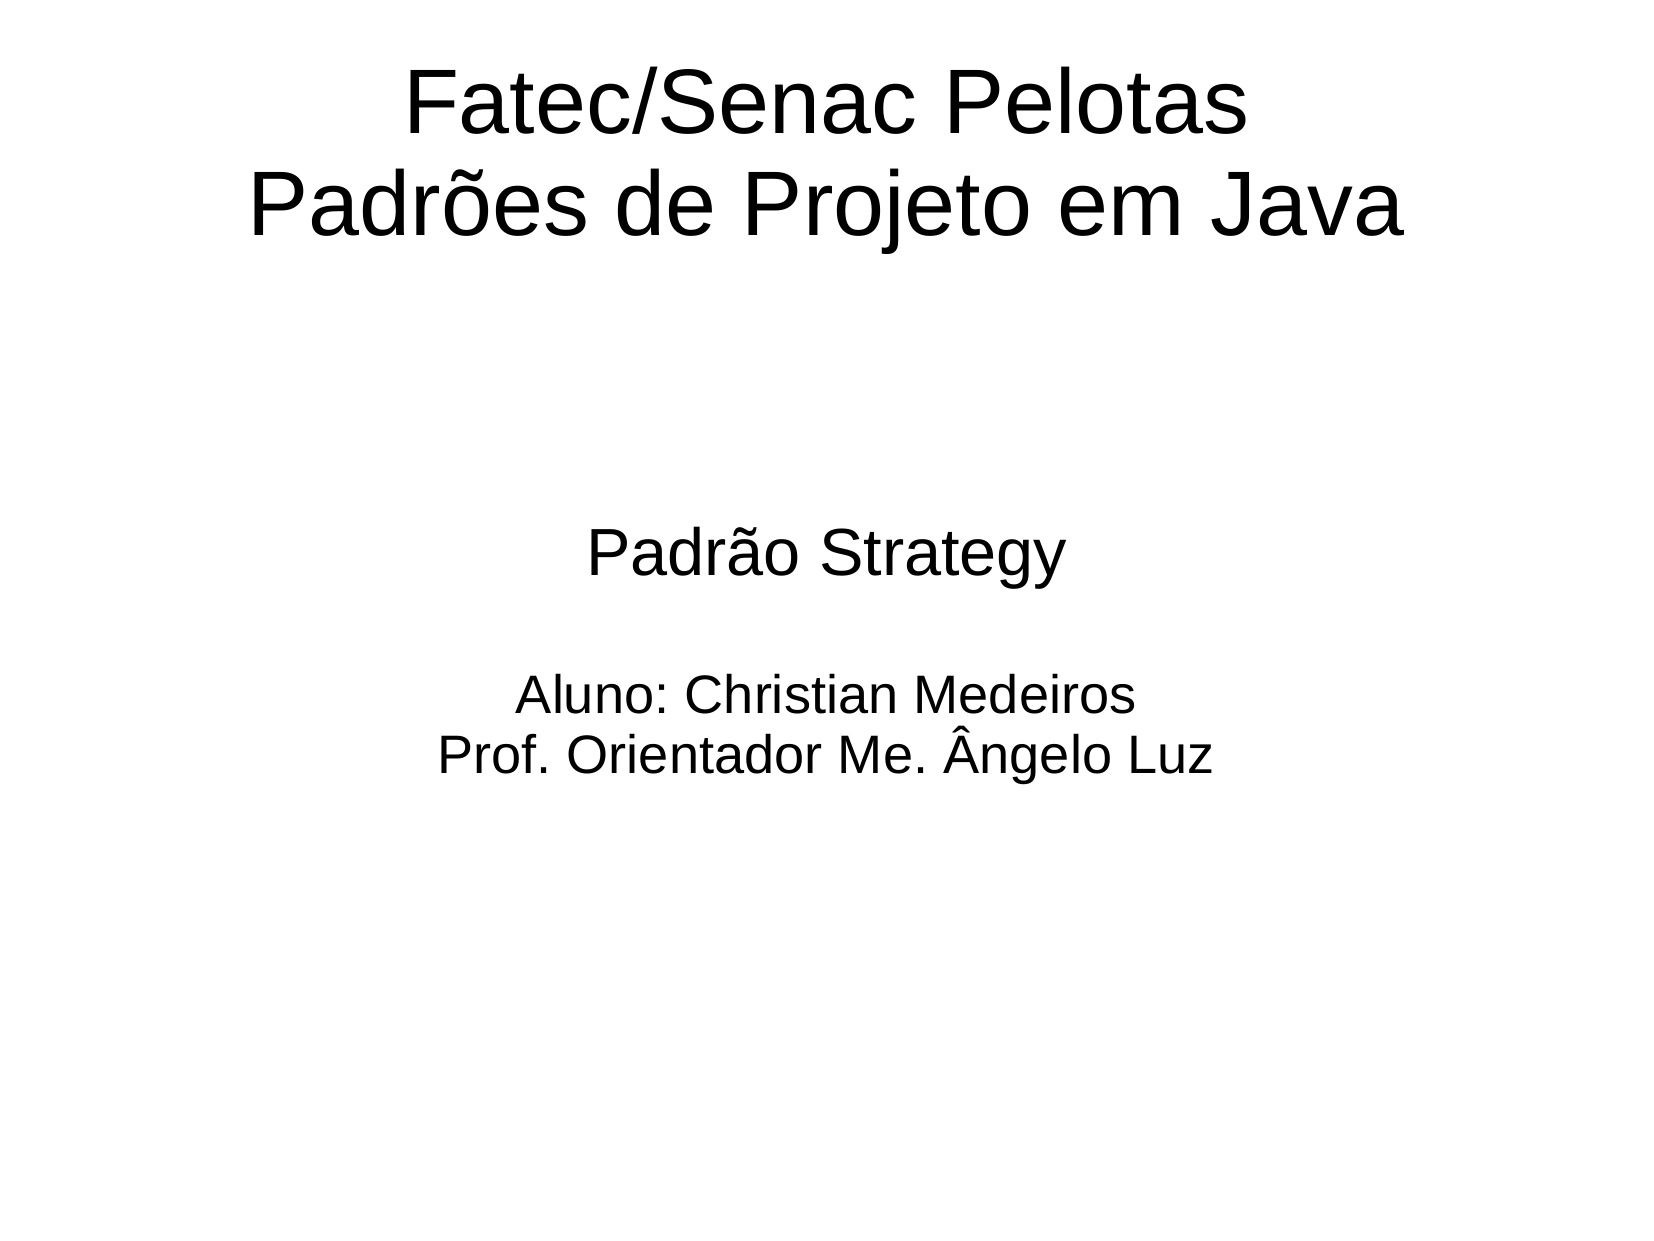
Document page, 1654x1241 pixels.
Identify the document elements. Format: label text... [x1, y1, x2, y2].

title Fatec/Senac Pelotas Padrões de Projeto em Java [82, 49, 1571, 257]
subtitle Padrão Strategy Aluno: Christian Medeiros Prof. Orientador Me. Ângelo Luz [82, 290, 1571, 1010]
